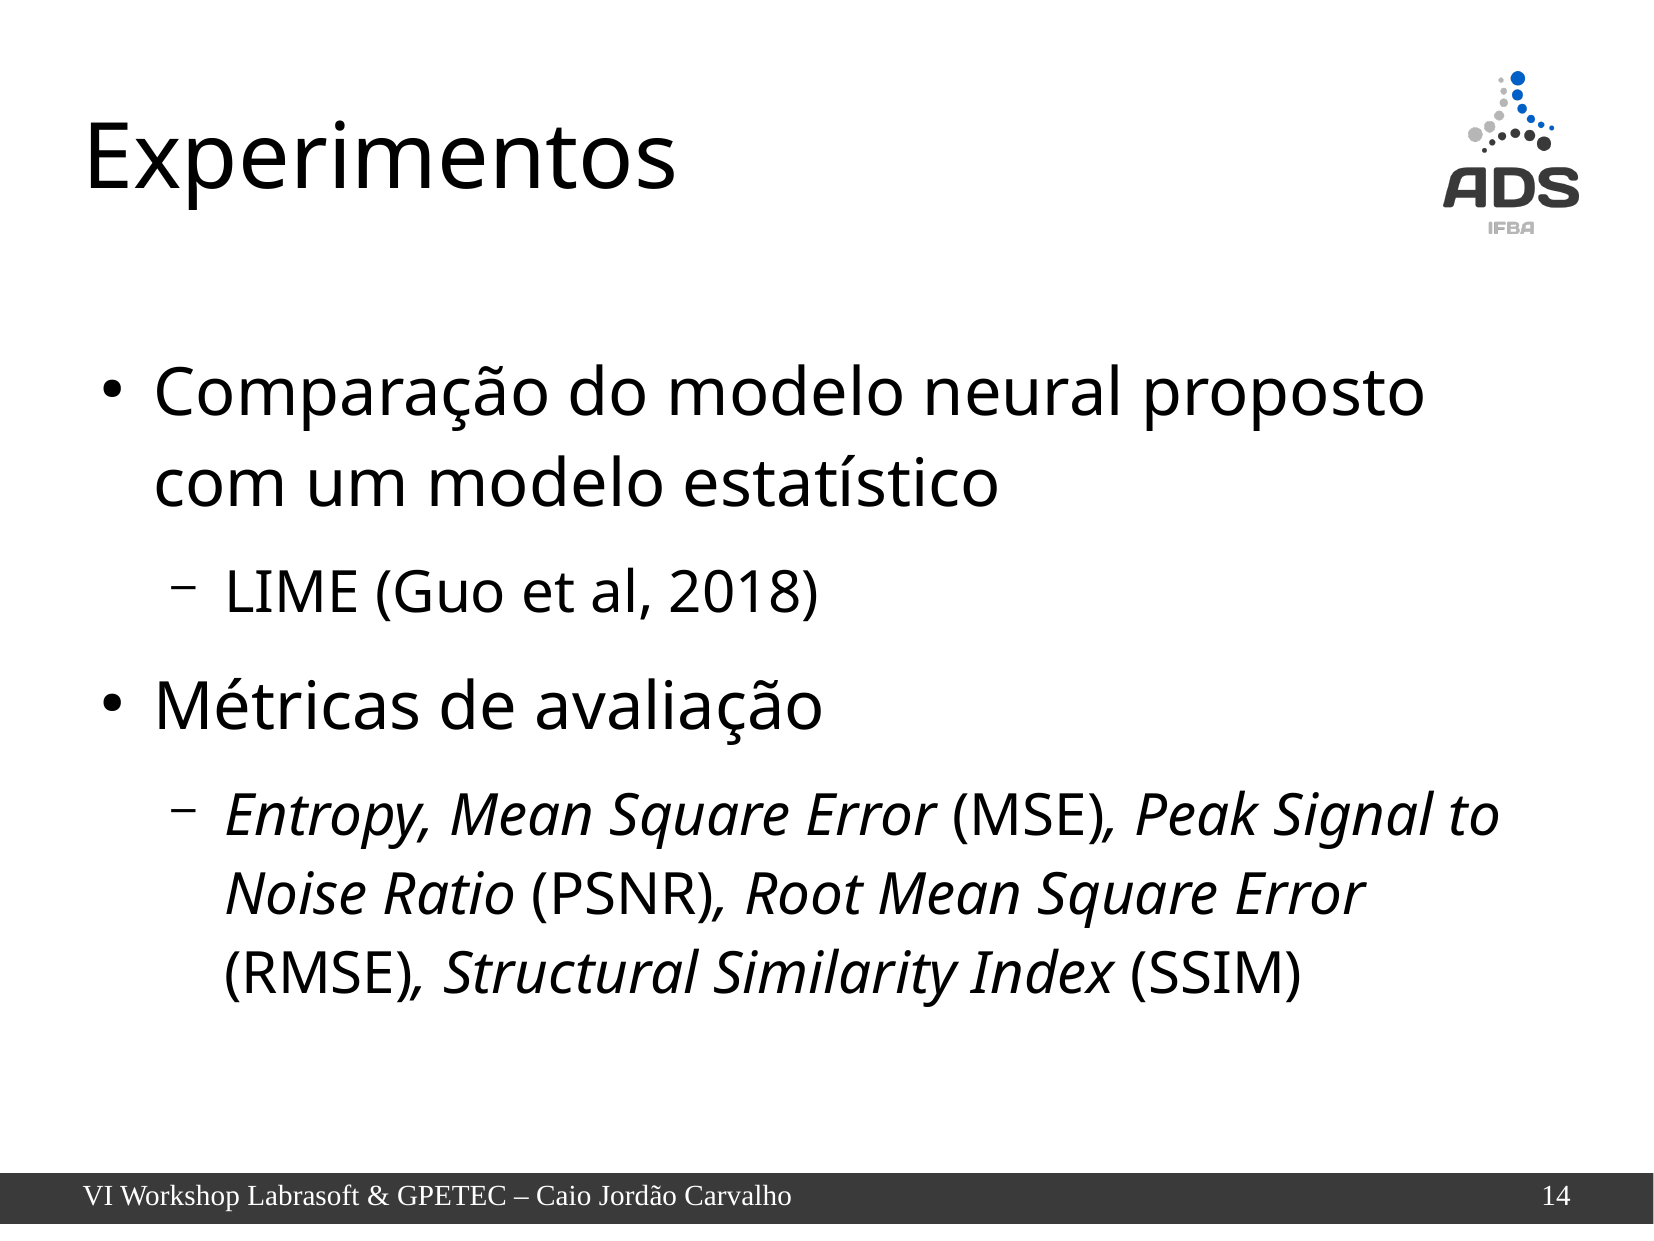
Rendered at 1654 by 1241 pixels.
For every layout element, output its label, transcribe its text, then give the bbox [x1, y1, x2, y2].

title Experimentos [82, 49, 1426, 257]
picture [1443, 71, 1579, 234]
list Comparação do modelo neural proposto com um modelo estatístico LIME (Guo et al, 2018) Métricas de avaliação Entropy, Mean Square Error (MSE), Peak Signal to Noise Ratio (PSNR), Root Mean Square Error (RMSE), Structural Similarity Index (SSIM) [82, 290, 1571, 1066]
